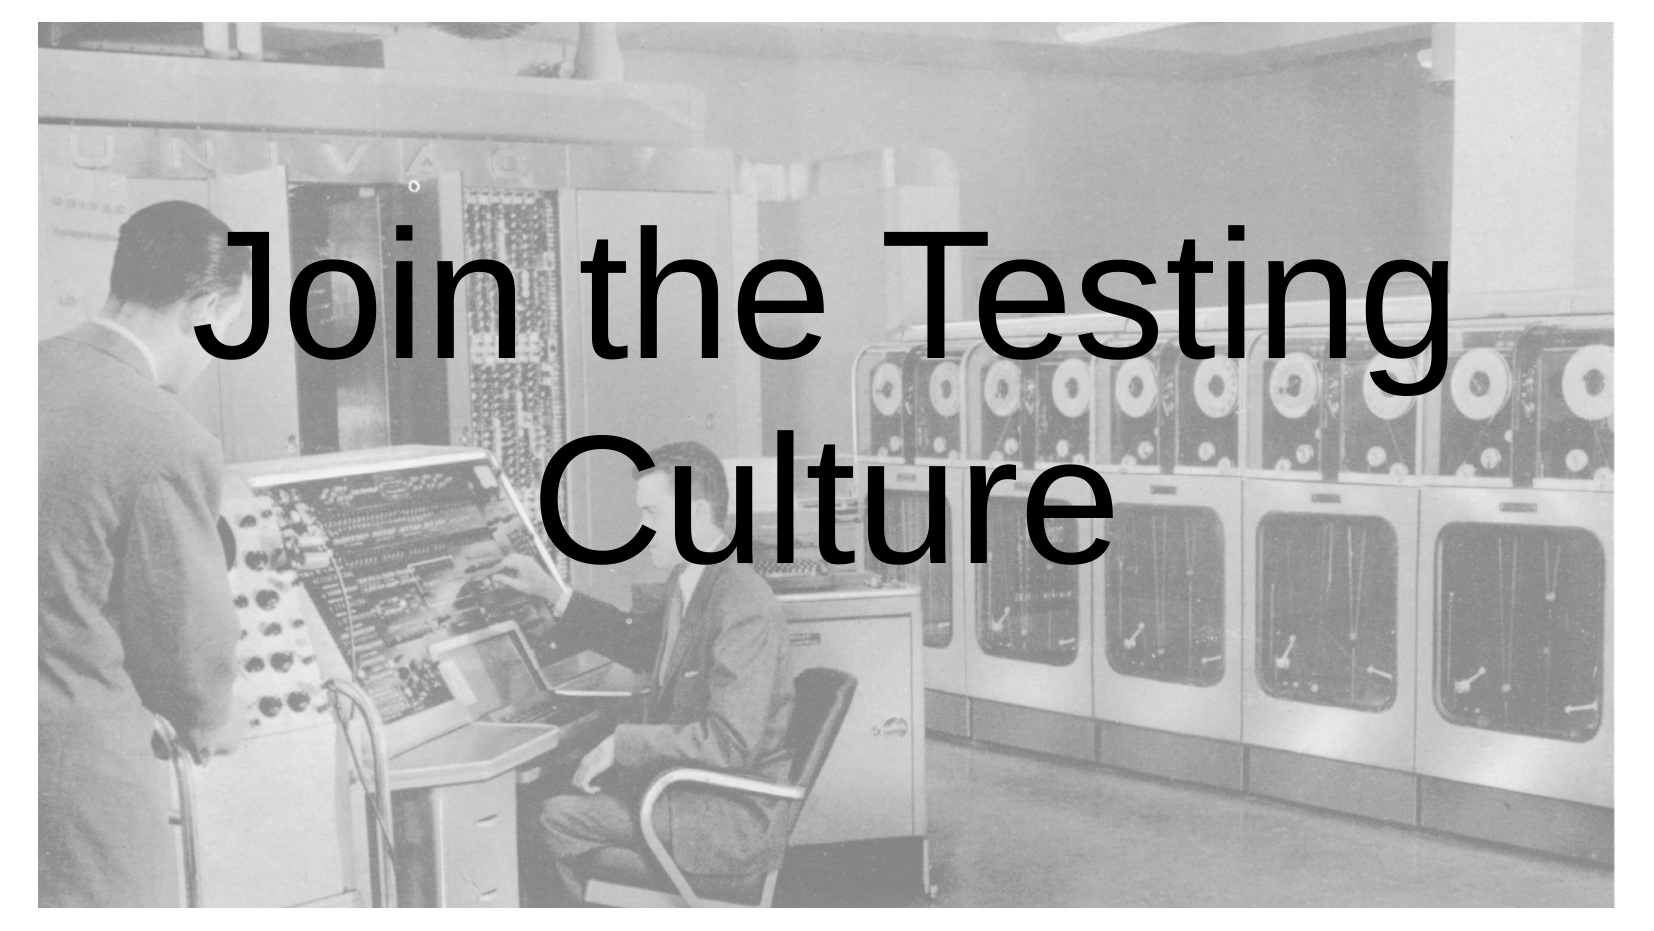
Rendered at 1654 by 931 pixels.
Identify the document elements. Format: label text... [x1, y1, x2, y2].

subtitle Join the Testing Culture [82, 37, 1571, 758]
text_box [30, 15, 1621, 916]
